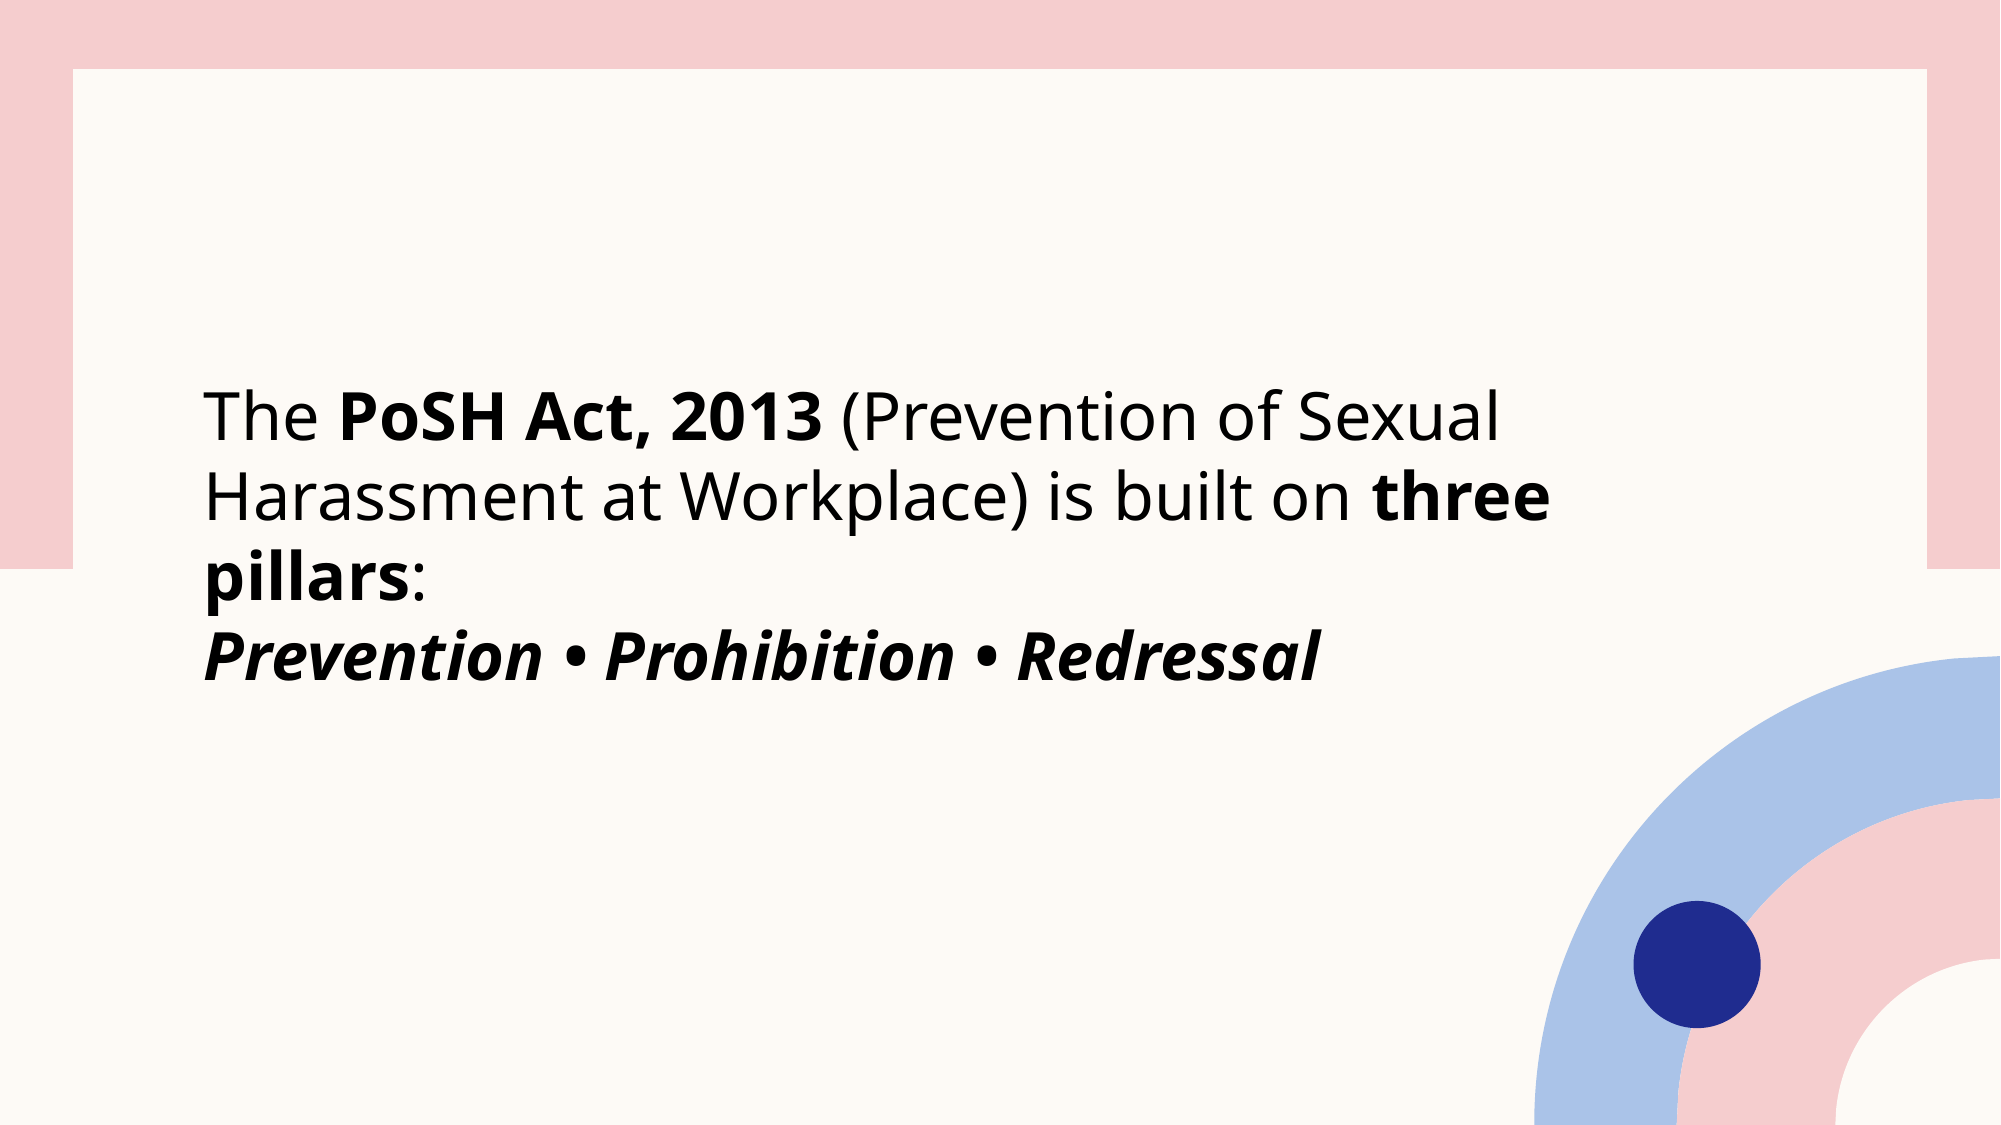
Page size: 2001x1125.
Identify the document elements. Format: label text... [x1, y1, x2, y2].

text_box The PoSH Act, 2013 (Prevention of Sexual Harassment at Workplace) is built on three pillars: Prevention • Prohibition • Redressal [188, 366, 1727, 625]
